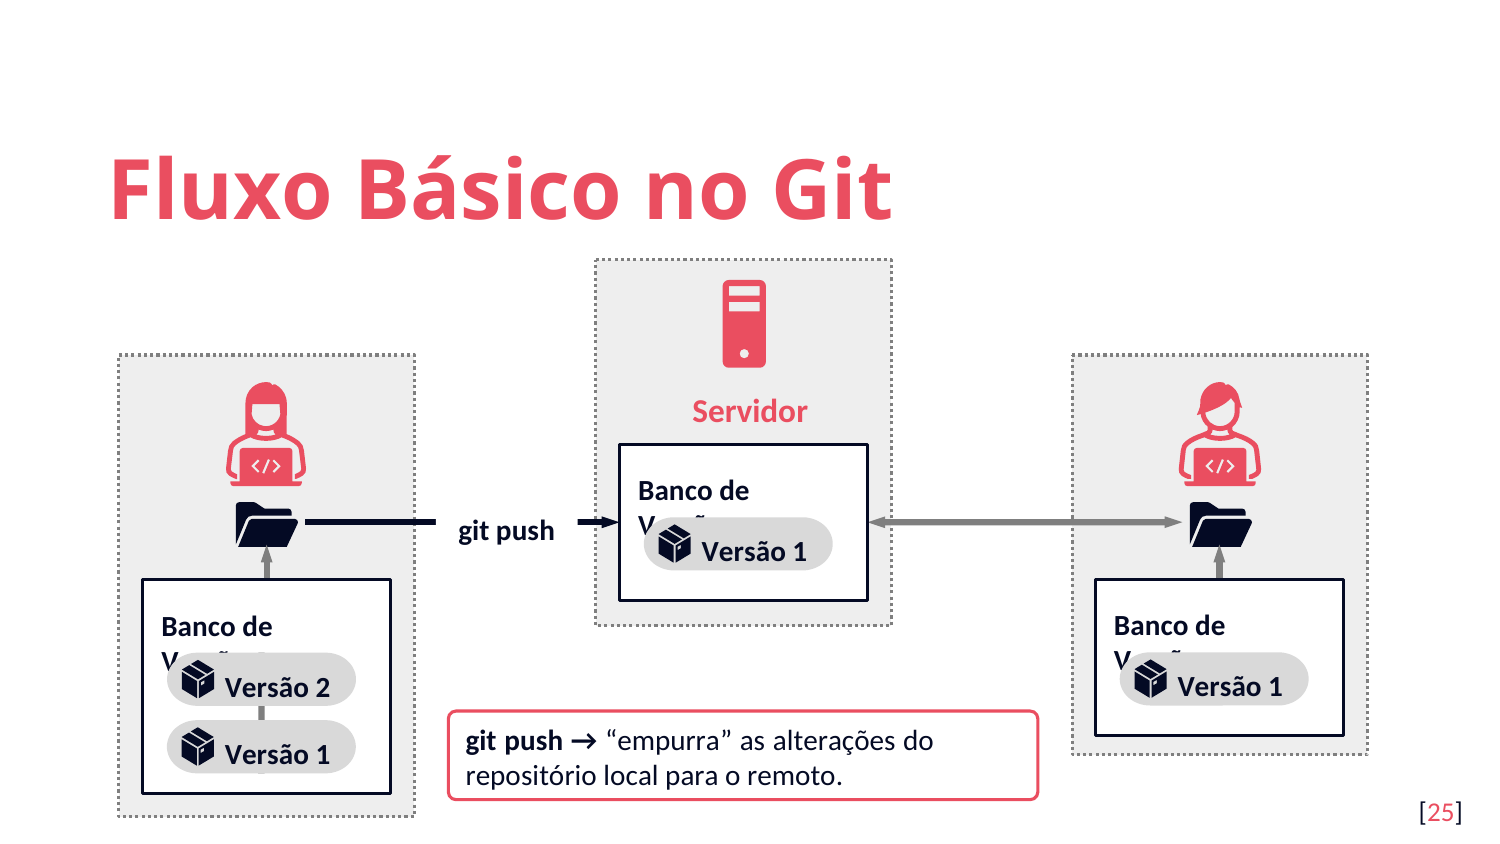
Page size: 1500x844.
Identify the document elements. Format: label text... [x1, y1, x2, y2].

text_box [596, 260, 891, 373]
text_box Banco de Versões [146, 592, 391, 646]
text_box [1072, 355, 1367, 755]
picture [174, 722, 222, 771]
text_box git push [435, 496, 578, 550]
text_box Banco de Versões [623, 456, 868, 510]
picture [174, 655, 222, 703]
text_box Fluxo Básico no Git [92, 106, 1404, 245]
text_box [119, 355, 414, 817]
text_box Versão 2 [167, 662, 174, 697]
text_box [596, 423, 891, 626]
text_box Versão 2 [183, 652, 356, 706]
picture [1126, 654, 1175, 703]
picture [206, 370, 326, 564]
text_box Versão 1 [1137, 652, 1309, 706]
text_box Versão 1 [166, 729, 174, 764]
text_box Banco de Versões [1099, 591, 1344, 645]
picture [718, 275, 770, 372]
text_box git push → “empurra” as alterações do repositório local para o remoto. [448, 711, 1038, 800]
picture [651, 519, 699, 568]
text_box Versão 1 [184, 720, 356, 774]
slide_number [25] [1403, 779, 1494, 844]
text_box Versão 1 [643, 526, 651, 562]
picture [1160, 370, 1280, 564]
text_box Servidor [596, 373, 892, 423]
text_box Versão 1 [661, 517, 833, 571]
text_box Versão 1 [1119, 662, 1126, 696]
